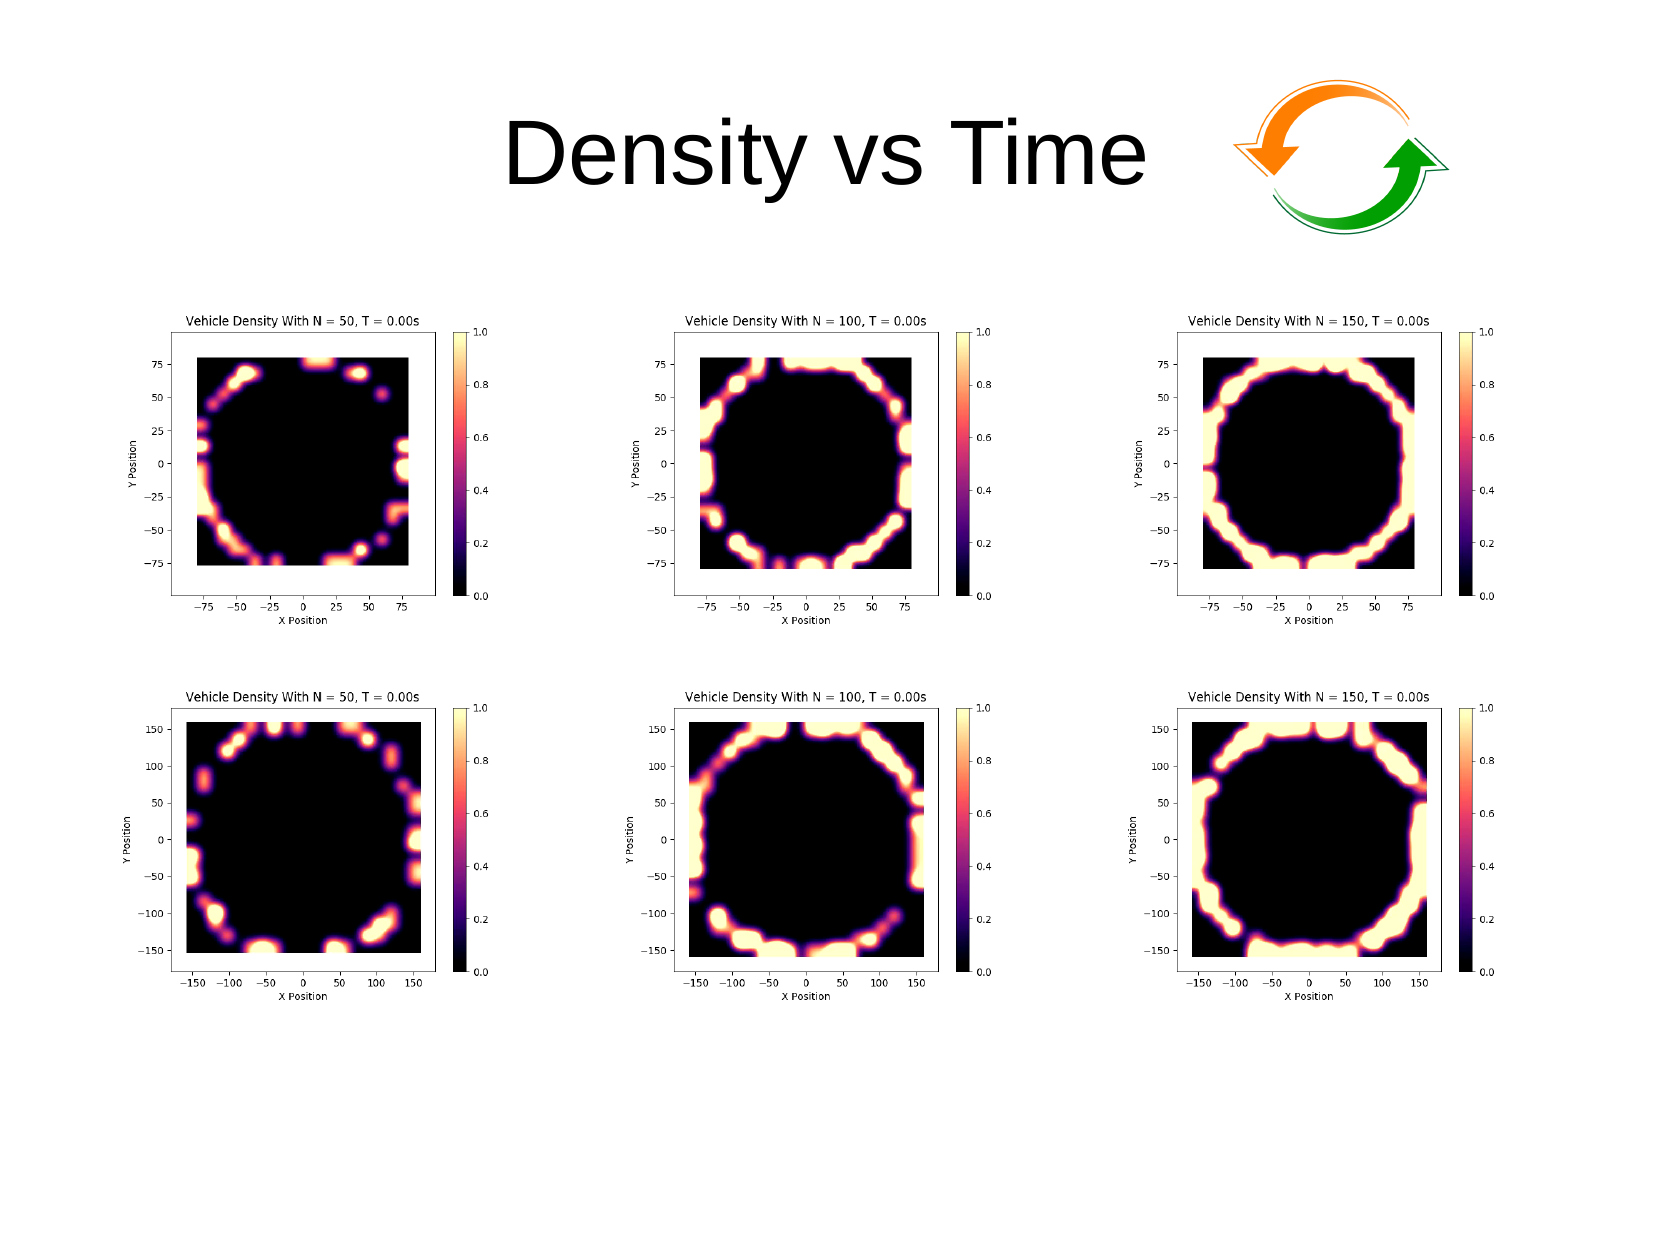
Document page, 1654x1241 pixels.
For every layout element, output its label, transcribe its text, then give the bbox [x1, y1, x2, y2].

text_box [596, 665, 1055, 1009]
picture [1230, 74, 1452, 241]
text_box [1099, 665, 1558, 1009]
text_box [93, 290, 551, 634]
title Density vs Time [82, 49, 1571, 257]
text_box [1099, 290, 1558, 634]
text_box [596, 290, 1055, 634]
text_box [93, 665, 551, 1009]
